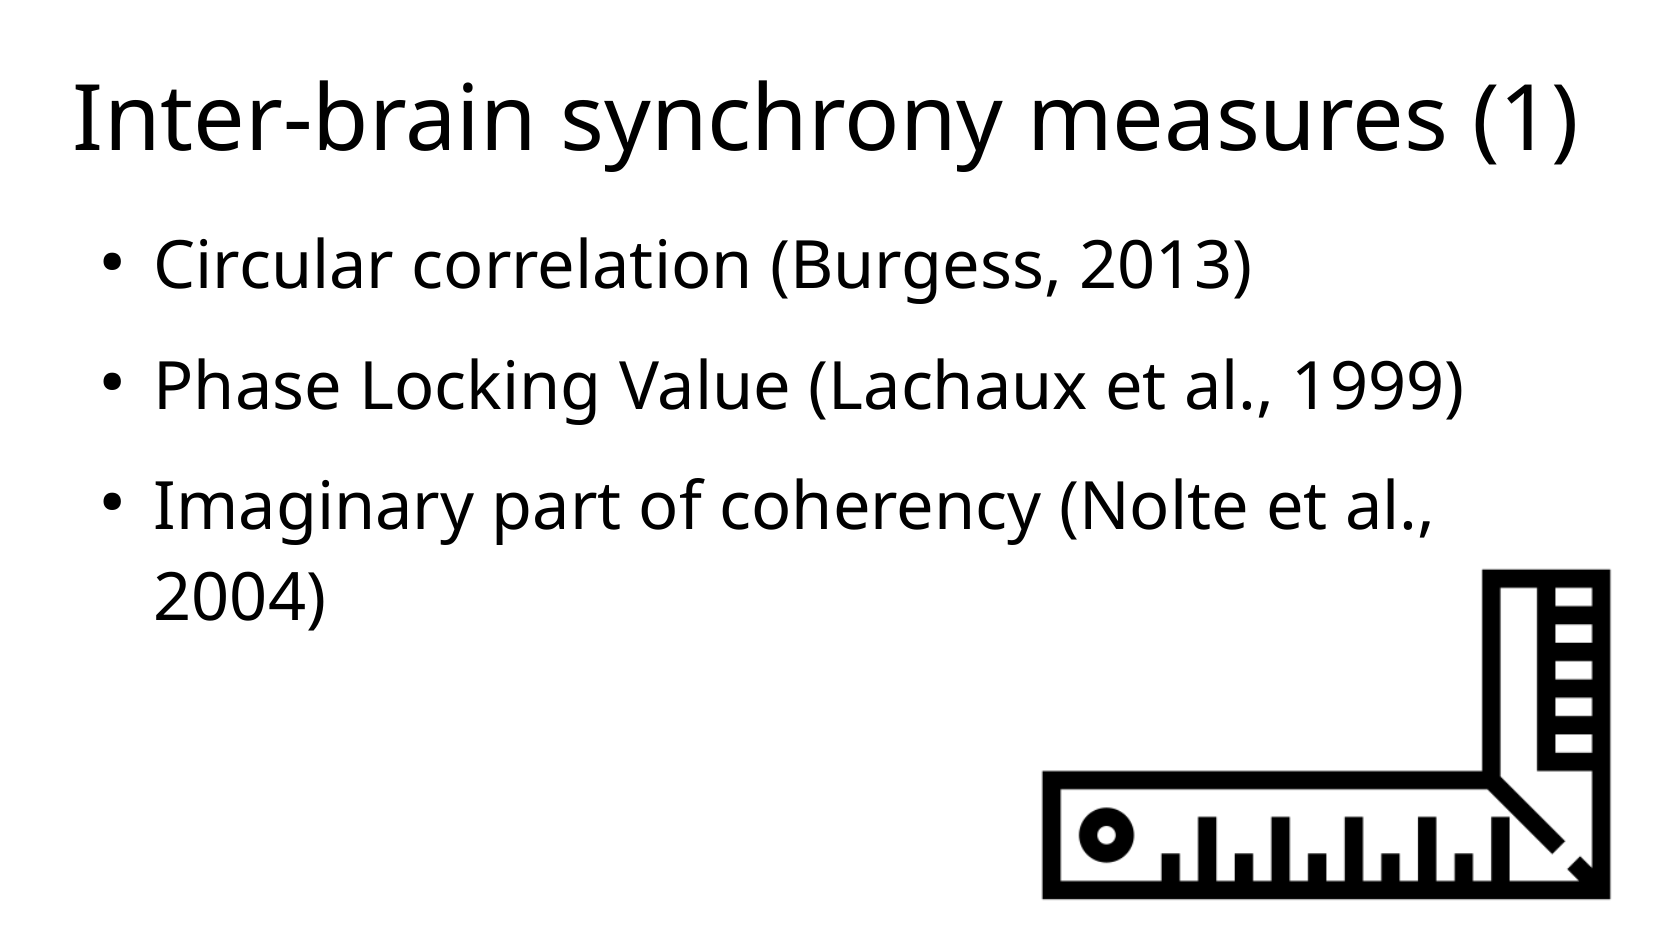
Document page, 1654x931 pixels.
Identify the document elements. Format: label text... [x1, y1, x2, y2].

picture [861, 269, 1654, 931]
list Circular correlation (Burgess, 2013) Phase Locking Value (Lachaux et al., 1999) Imaginary part of coherency (Nolte et al., 2004) [82, 217, 1571, 758]
title Inter-brain synchrony measures (1) [0, 0, 1654, 240]
